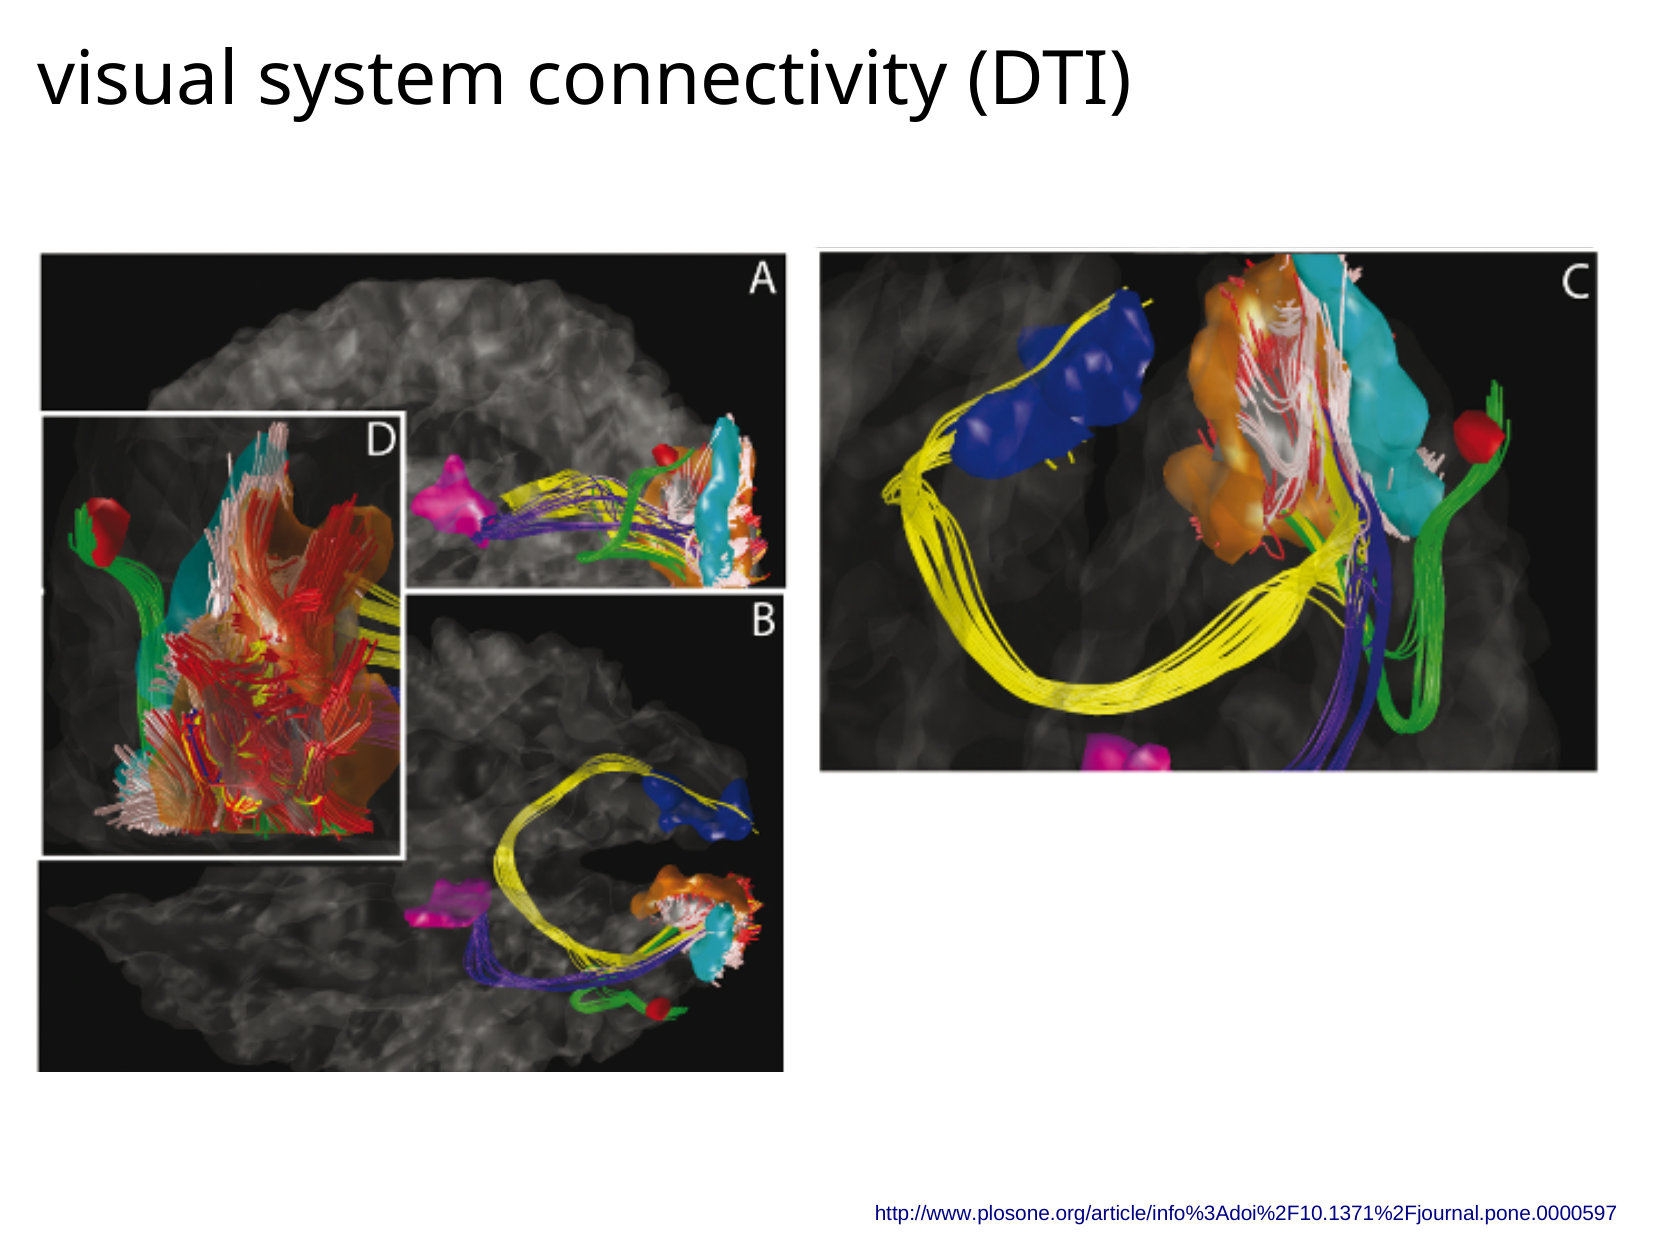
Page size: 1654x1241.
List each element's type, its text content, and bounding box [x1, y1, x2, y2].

title visual system connectivity (DTI) [37, 0, 1613, 151]
picture [33, 249, 793, 1072]
picture [811, 247, 1603, 778]
text_box http://www.plosone.org/article/info%3Adoi%2F10.1371%2Fjournal.pone.0000597 [860, 1194, 1632, 1233]
